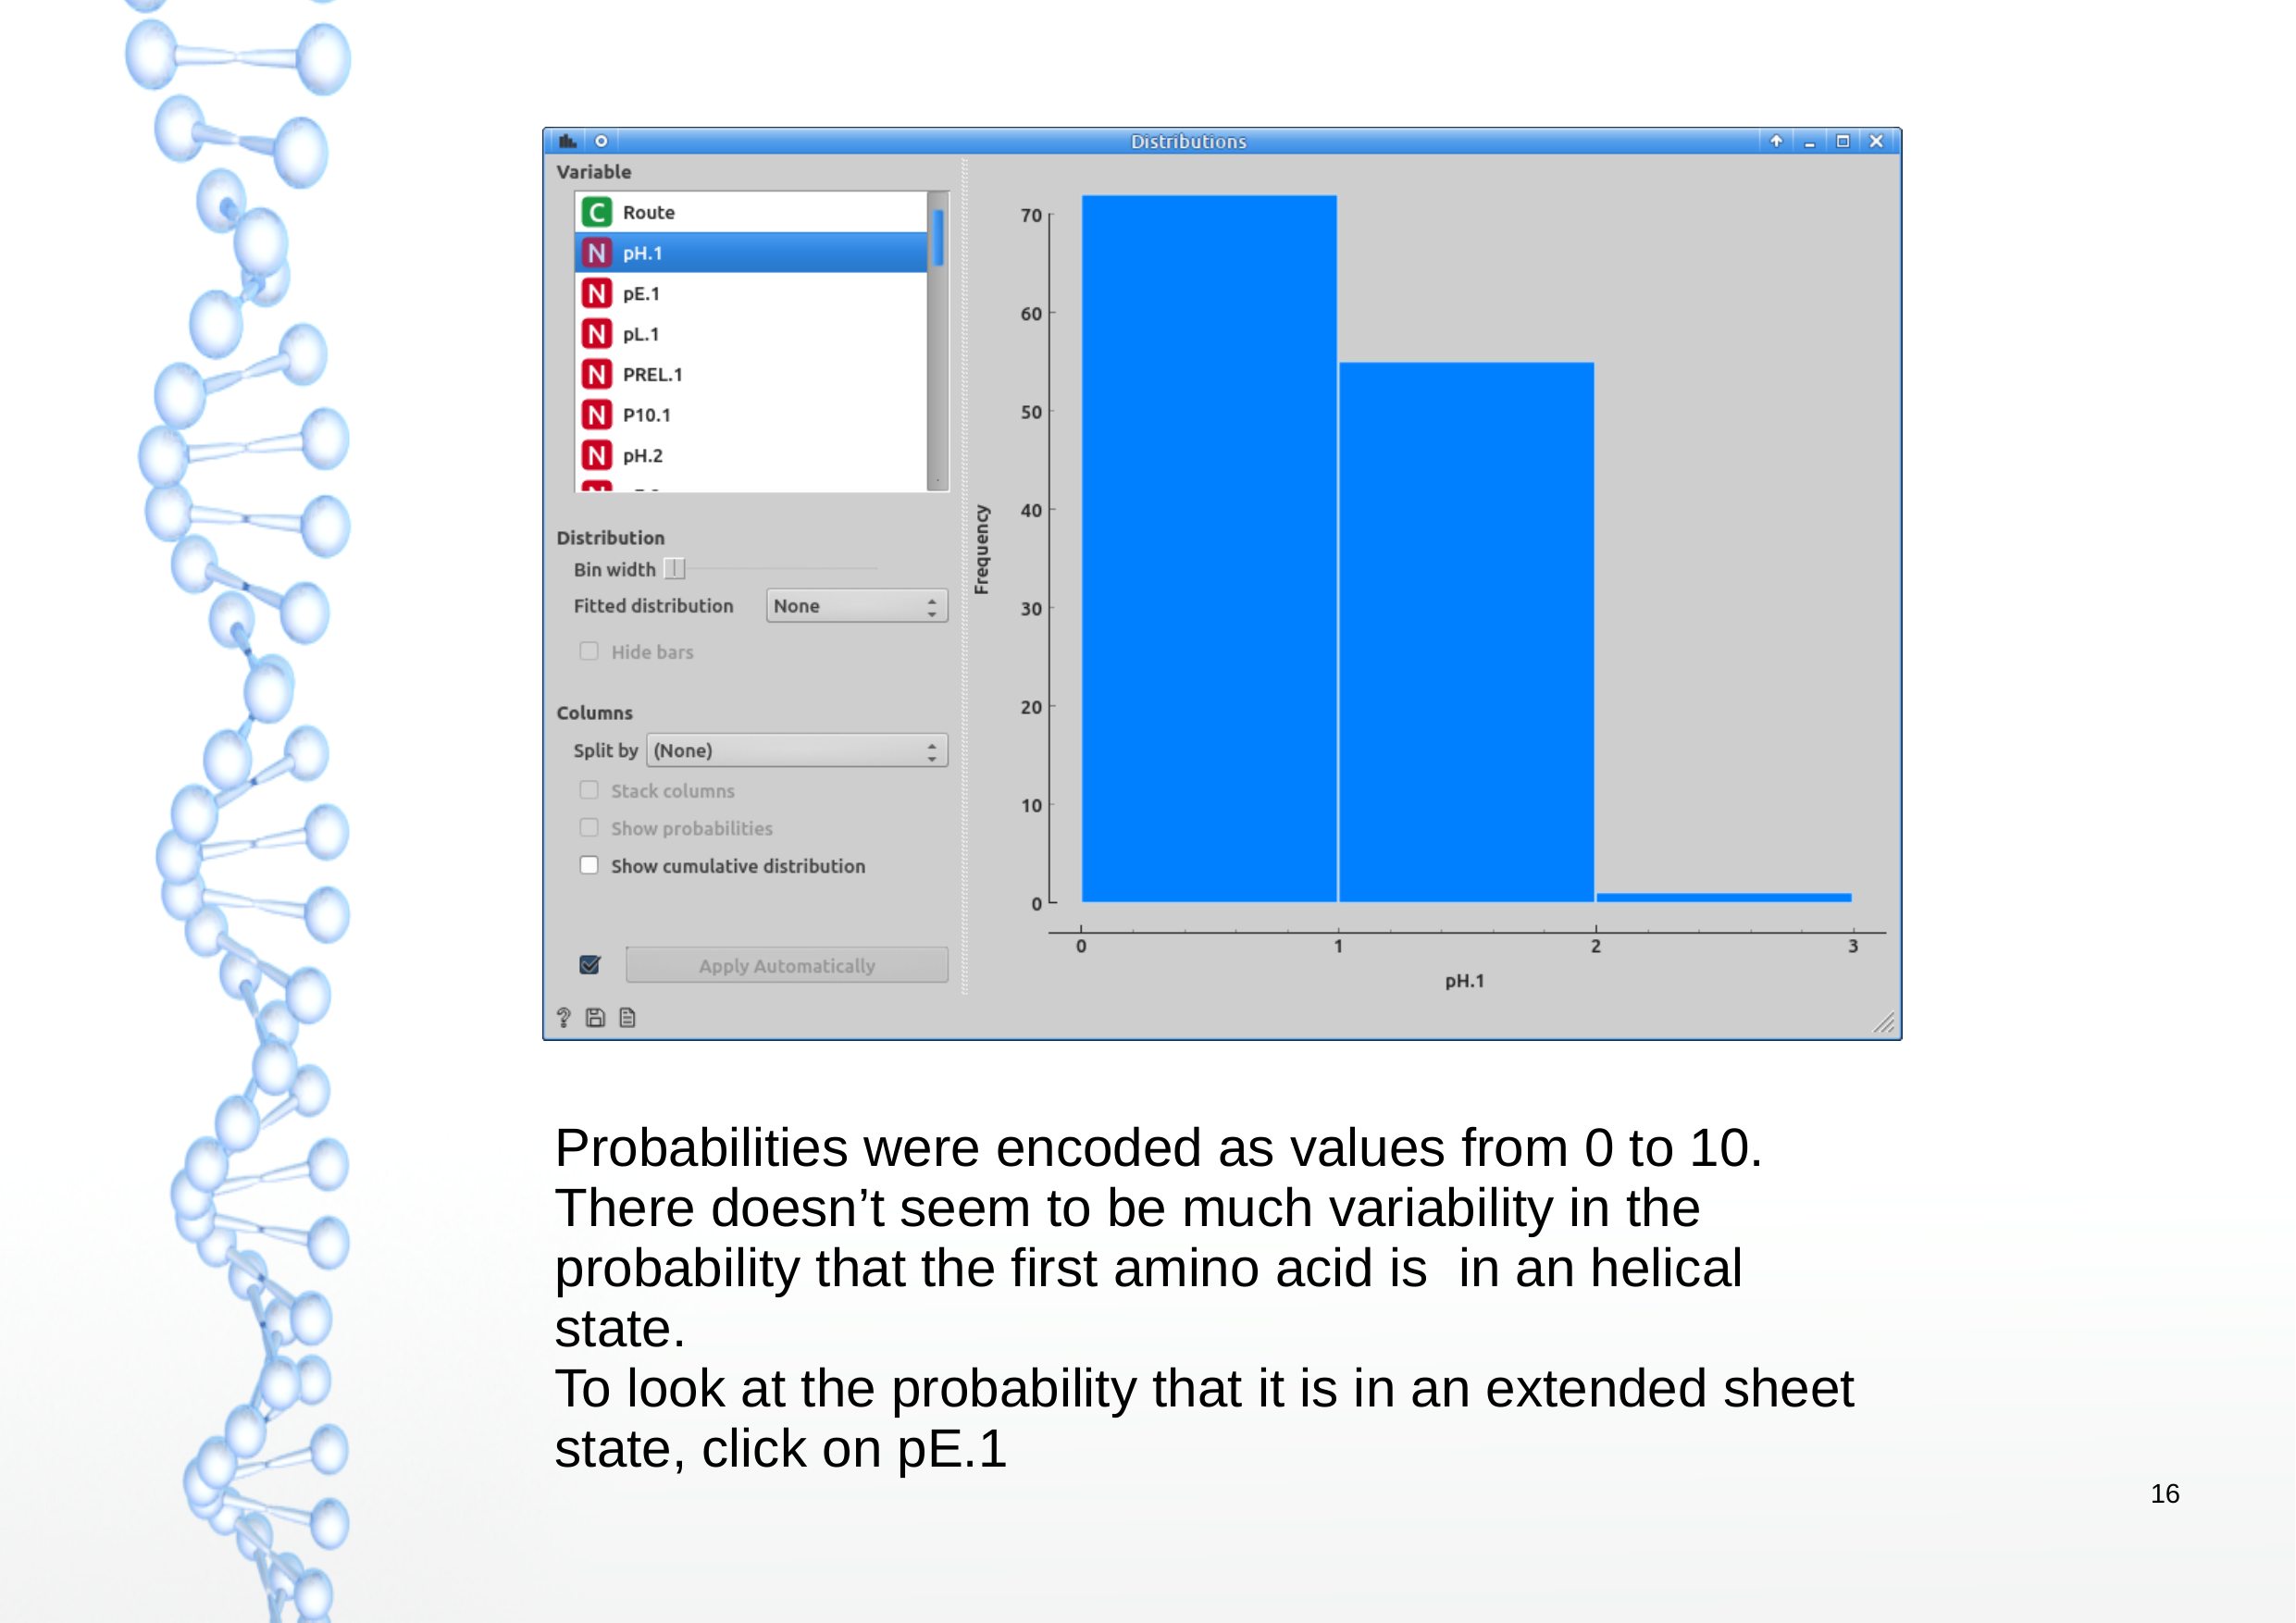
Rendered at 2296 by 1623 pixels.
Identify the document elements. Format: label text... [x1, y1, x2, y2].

text_box Probabilities were encoded as values from 0 to 10. There doesn’t seem to be much variability in the probability that the first amino acid is in an helical state. To look at the probability that it is in an extended sheet state, click on pE.1 [541, 1110, 1903, 1485]
picture [0, 0, 2296, 1623]
